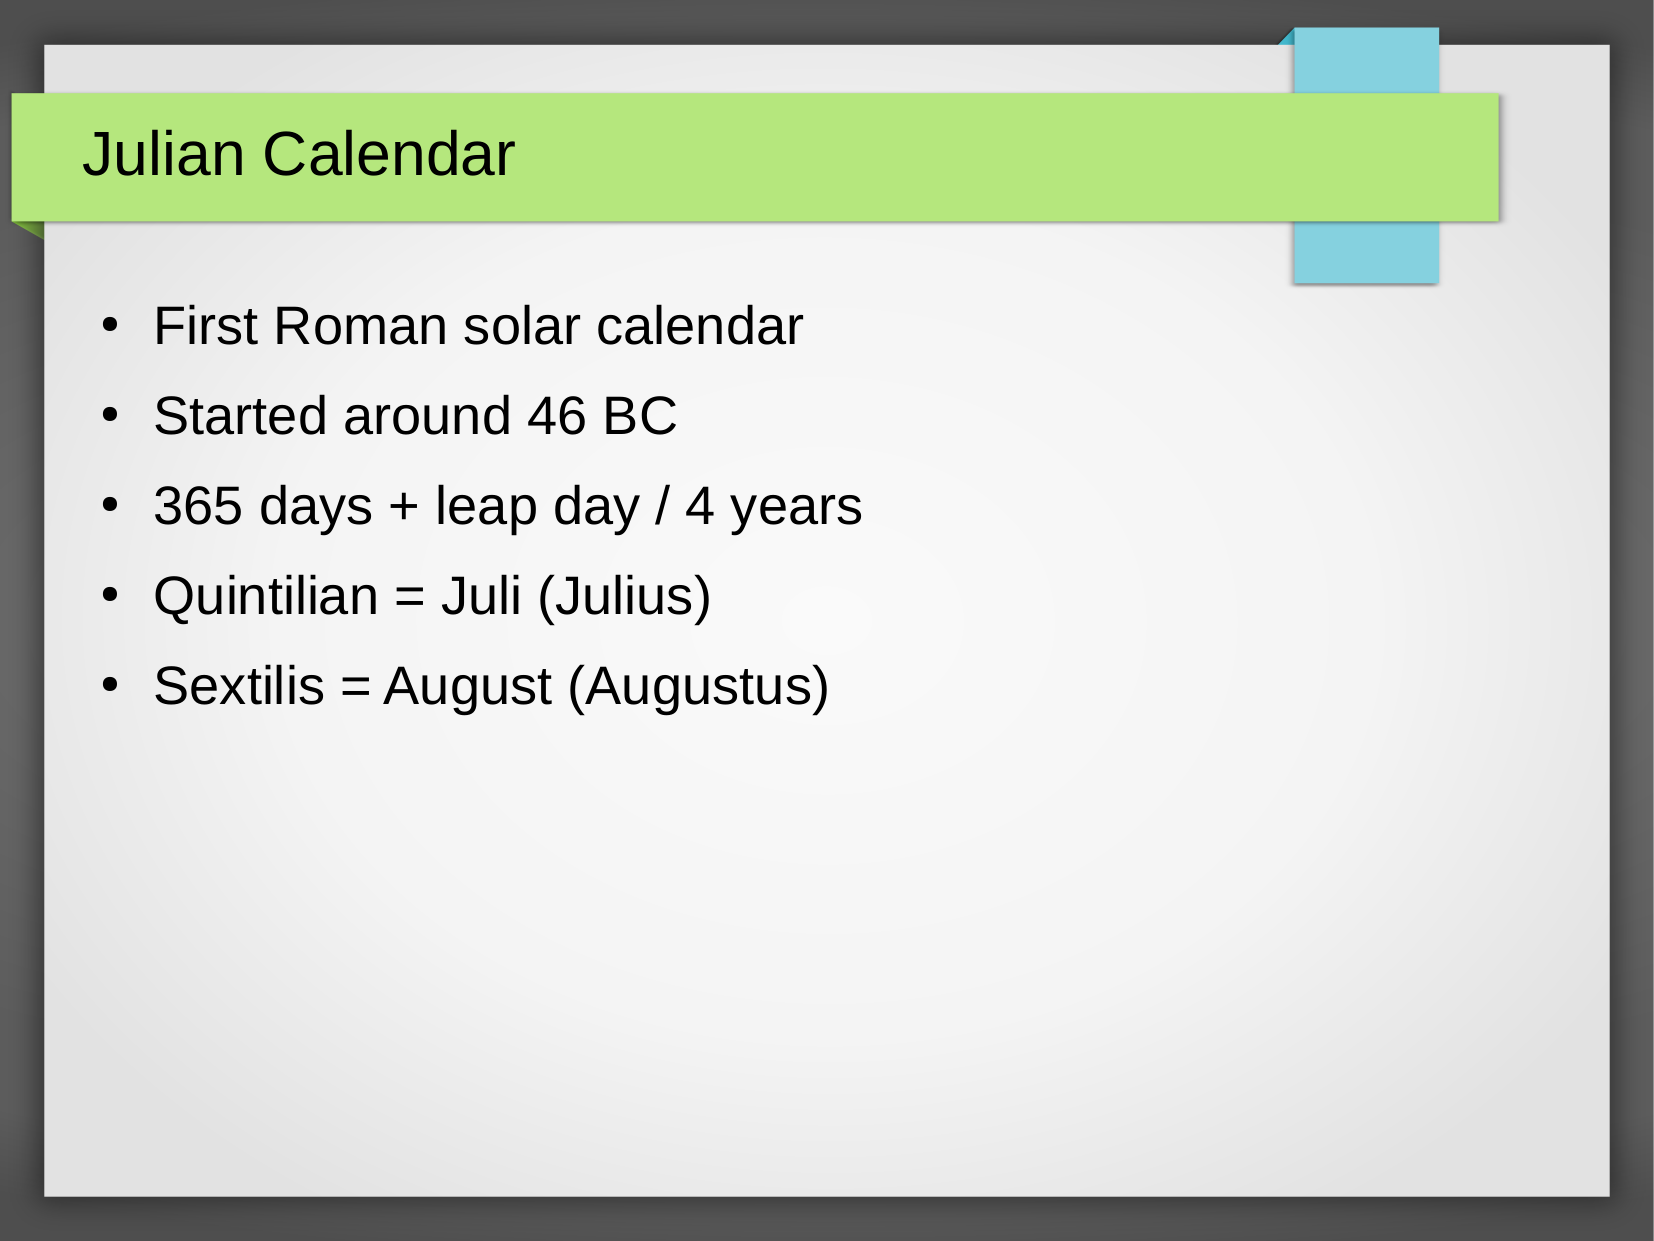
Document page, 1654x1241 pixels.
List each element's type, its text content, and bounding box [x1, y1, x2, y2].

picture [0, 0, 1654, 1241]
title Julian Calendar [82, 94, 1264, 213]
list First Roman solar calendar Started around 46 BC 365 days + leap day / 4 years Quintilian = Juli (Julius) Sextilis = August (Augustus) [82, 295, 1571, 1015]
